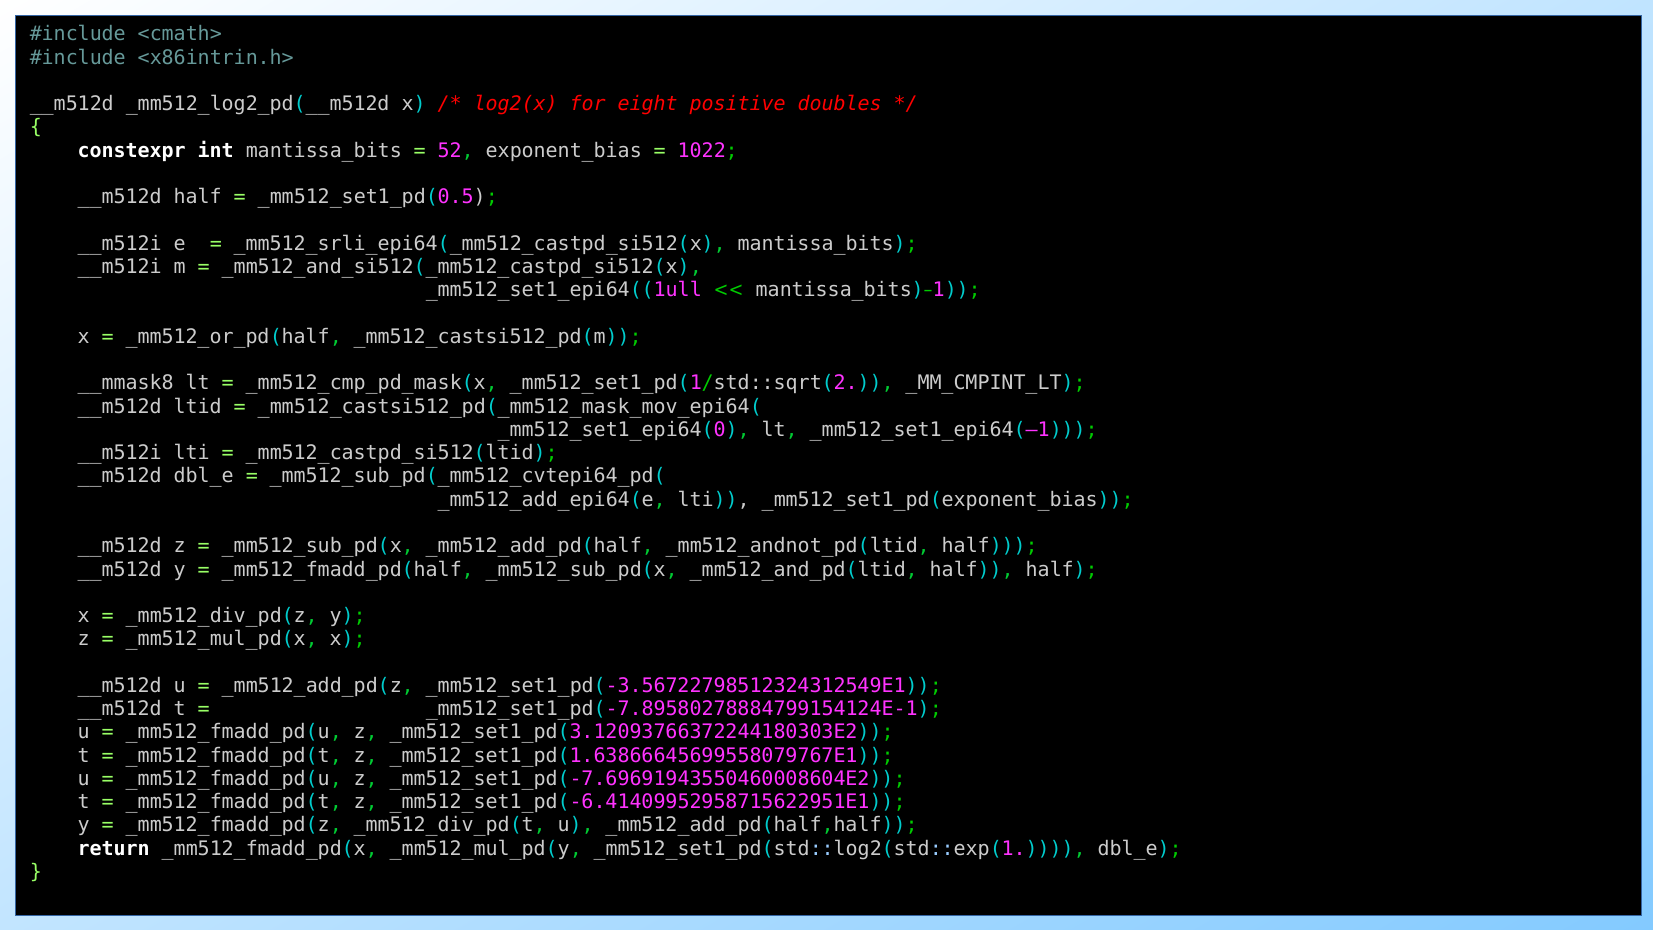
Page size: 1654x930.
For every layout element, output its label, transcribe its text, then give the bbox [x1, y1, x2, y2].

text_box #include <cmath> #include <x86intrin.h> __m512d _mm512_log2_pd(__m512d x) /* log2(x) for eight positive doubles */ { constexpr int mantissa_bits = 52, exponent_bias = 1022; __m512d half = _mm512_set1_pd(0.5); __m512i e = _mm512_srli_epi64(_mm512_castpd_si512(x), mantissa_bits); __m512i m = _mm512_and_si512(_mm512_castpd_si512(x), _mm512_set1_epi64((1ull << mantissa_bits)–1)); x = _mm512_or_pd(half, _mm512_castsi512_pd(m)); __mmask8 lt = _mm512_cmp_pd_mask(x, _mm512_set1_pd(1/std::sqrt(2.)), _MM_CMPINT_LT); __m512d ltid = _mm512_castsi512_pd(_mm512_mask_mov_epi64( _mm512_set1_epi64(0), lt, _mm512_set1_epi64(–1))); __m512i lti = _mm512_castpd_si512(ltid); __m512d dbl_e = _mm512_sub_pd(_mm512_cvtepi64_pd( _mm512_add_epi64(e, lti)), _mm512_set1_pd(exponent_bias)); __m512d z = _mm512_sub_pd(x, _mm512_add_pd(half, _mm512_andnot_pd(ltid, half))); __m512d y = _mm512_fmadd_pd(half, _mm512_sub_pd(x, _mm512_and_pd(ltid, half)), half); x = _mm512_div_pd(z, y); z = _mm512_mul_pd(x, x); __m512d u = _mm512_add_pd(z, _mm512_set1_pd(-3.56722798512324312549E1)); __m512d t = _mm512_set1_pd(-7.89580278884799154124E-1); u = _mm512_fmadd_pd(u, z, _mm512_set1_pd(3.12093766372244180303E2)); t = _mm512_fmadd_pd(t, z, _mm512_set1_pd(1.63866645699558079767E1)); u = _mm512_fmadd_pd(u, z, _mm512_set1_pd(-7.69691943550460008604E2)); t = _mm512_fmadd_pd(t, z, _mm512_set1_pd(-6.41409952958715622951E1)); y = _mm512_fmadd_pd(z, _mm512_div_pd(t, u), _mm512_add_pd(half,half)); return _mm512_fmadd_pd(x, _mm512_mul_pd(y, _mm512_set1_pd(std::log2(std::exp(1.)))), dbl_e); } [15, 15, 1642, 916]
